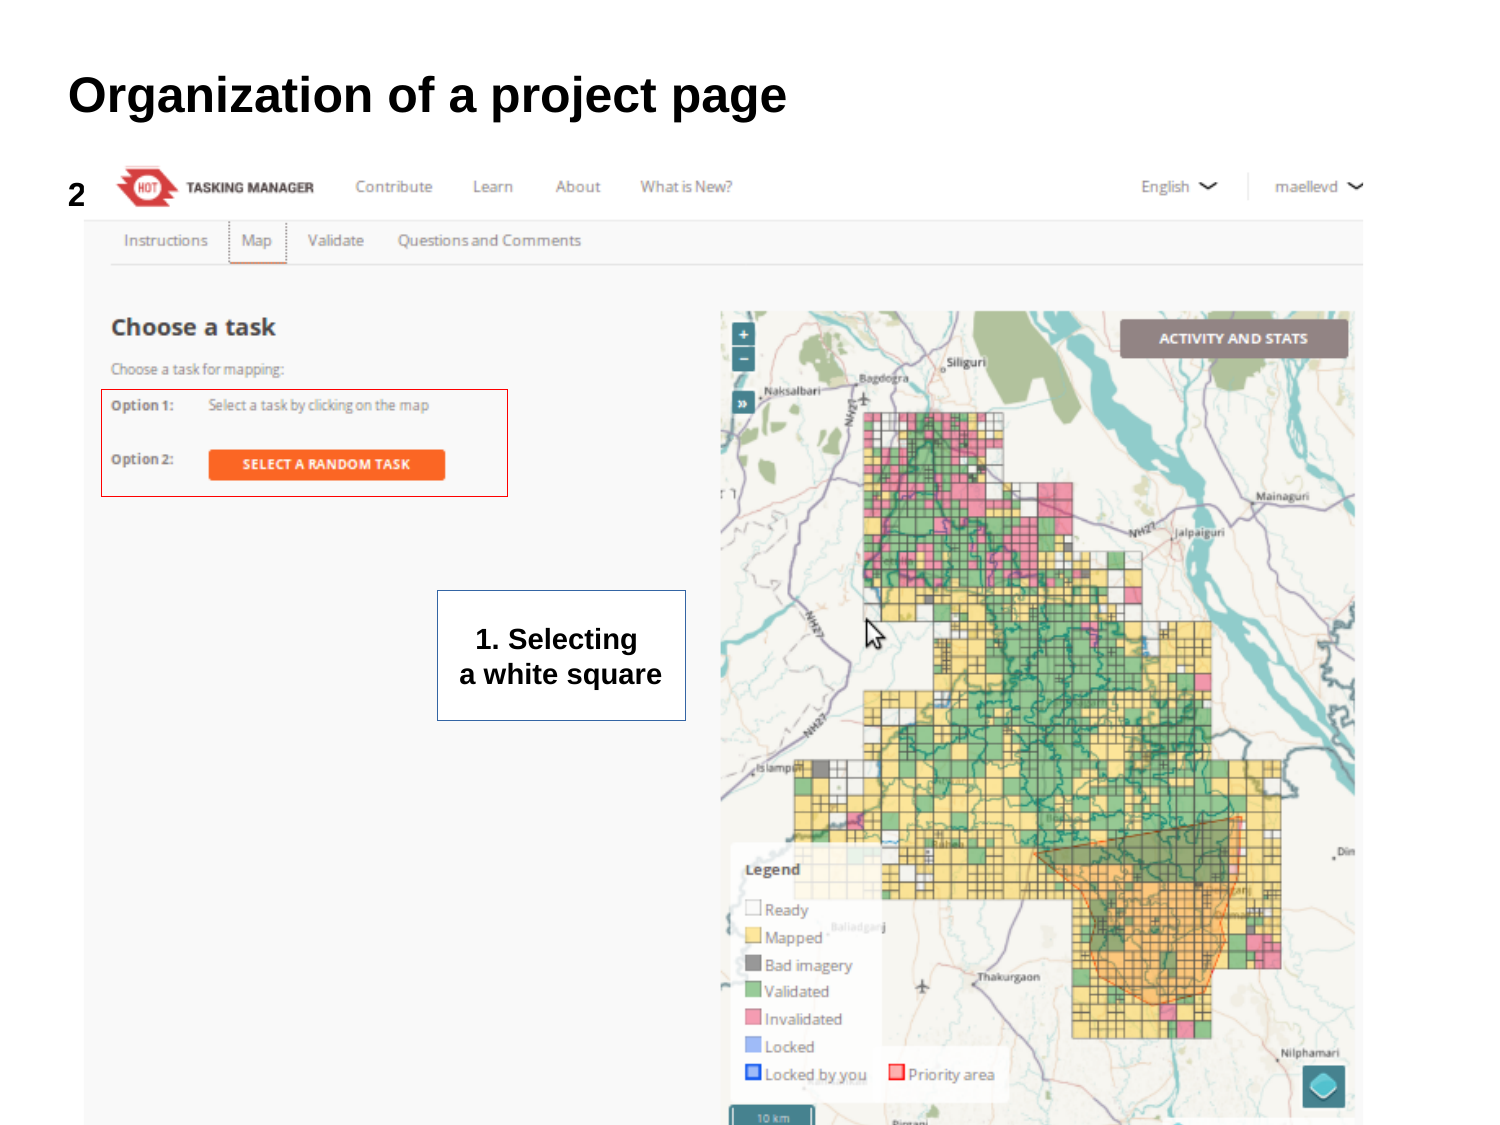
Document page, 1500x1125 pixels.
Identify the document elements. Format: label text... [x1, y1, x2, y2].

text_box 1. Selecting a white square [437, 590, 686, 721]
text_box Organization of a project page [53, 54, 1459, 131]
picture [83, 165, 1364, 1125]
